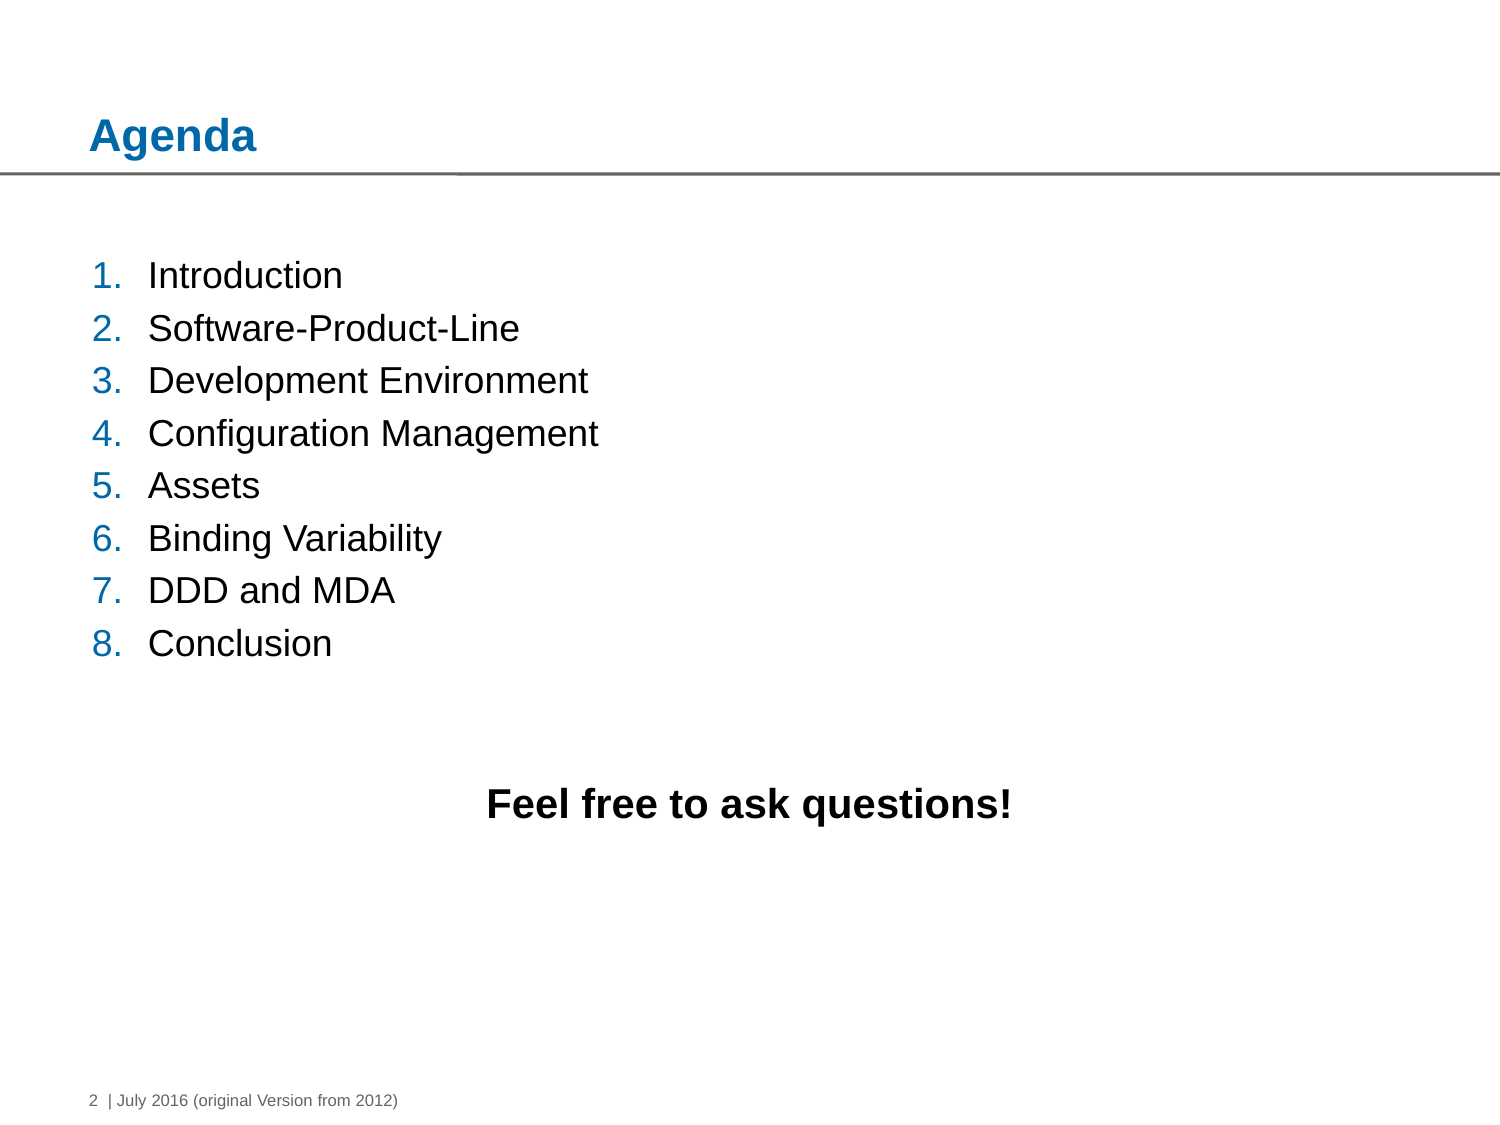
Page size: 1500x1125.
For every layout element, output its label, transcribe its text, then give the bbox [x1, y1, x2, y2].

title Agenda [0, 40, 1223, 168]
list Introduction Software-Product-Line Development Environment Configuration Management Assets Binding Variability DDD and MDA Conclusion Feel free to ask questions! [76, 243, 1424, 1047]
